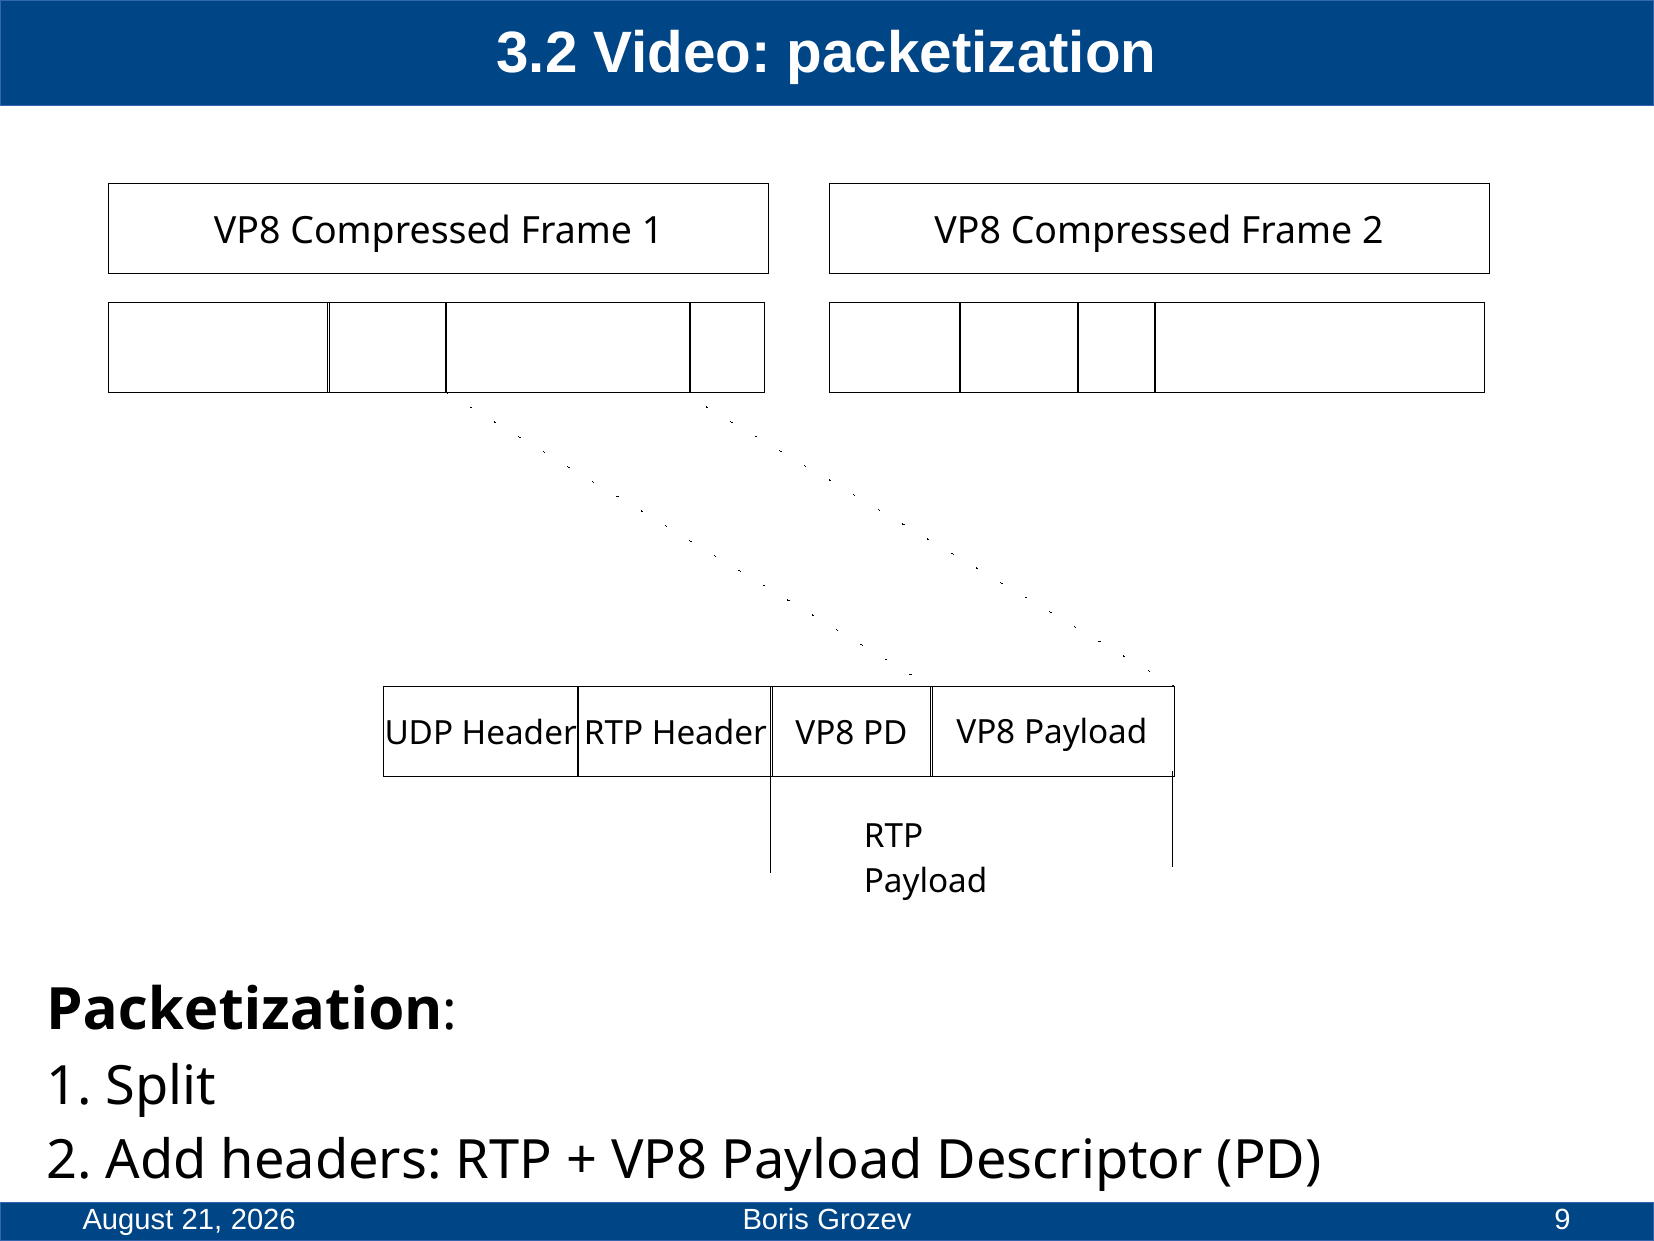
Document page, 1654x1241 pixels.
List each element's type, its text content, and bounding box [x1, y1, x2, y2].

text_box VP8 Payload [930, 686, 1175, 777]
text_box RTP Header [578, 686, 773, 777]
text_box UDP Header [383, 686, 578, 777]
text_box Packetization: 1. Split 2. Add headers: RTP + VP8 Payload Descriptor (PD) [31, 959, 883, 1167]
title 3.2 Video: packetization [0, 0, 1654, 106]
text_box VP8 Compressed Frame 1 [108, 183, 769, 274]
text_box VP8 PD [773, 686, 930, 777]
text_box VP8 Compressed Frame 2 [829, 183, 1490, 274]
text_box RTP Payload [849, 804, 1067, 863]
